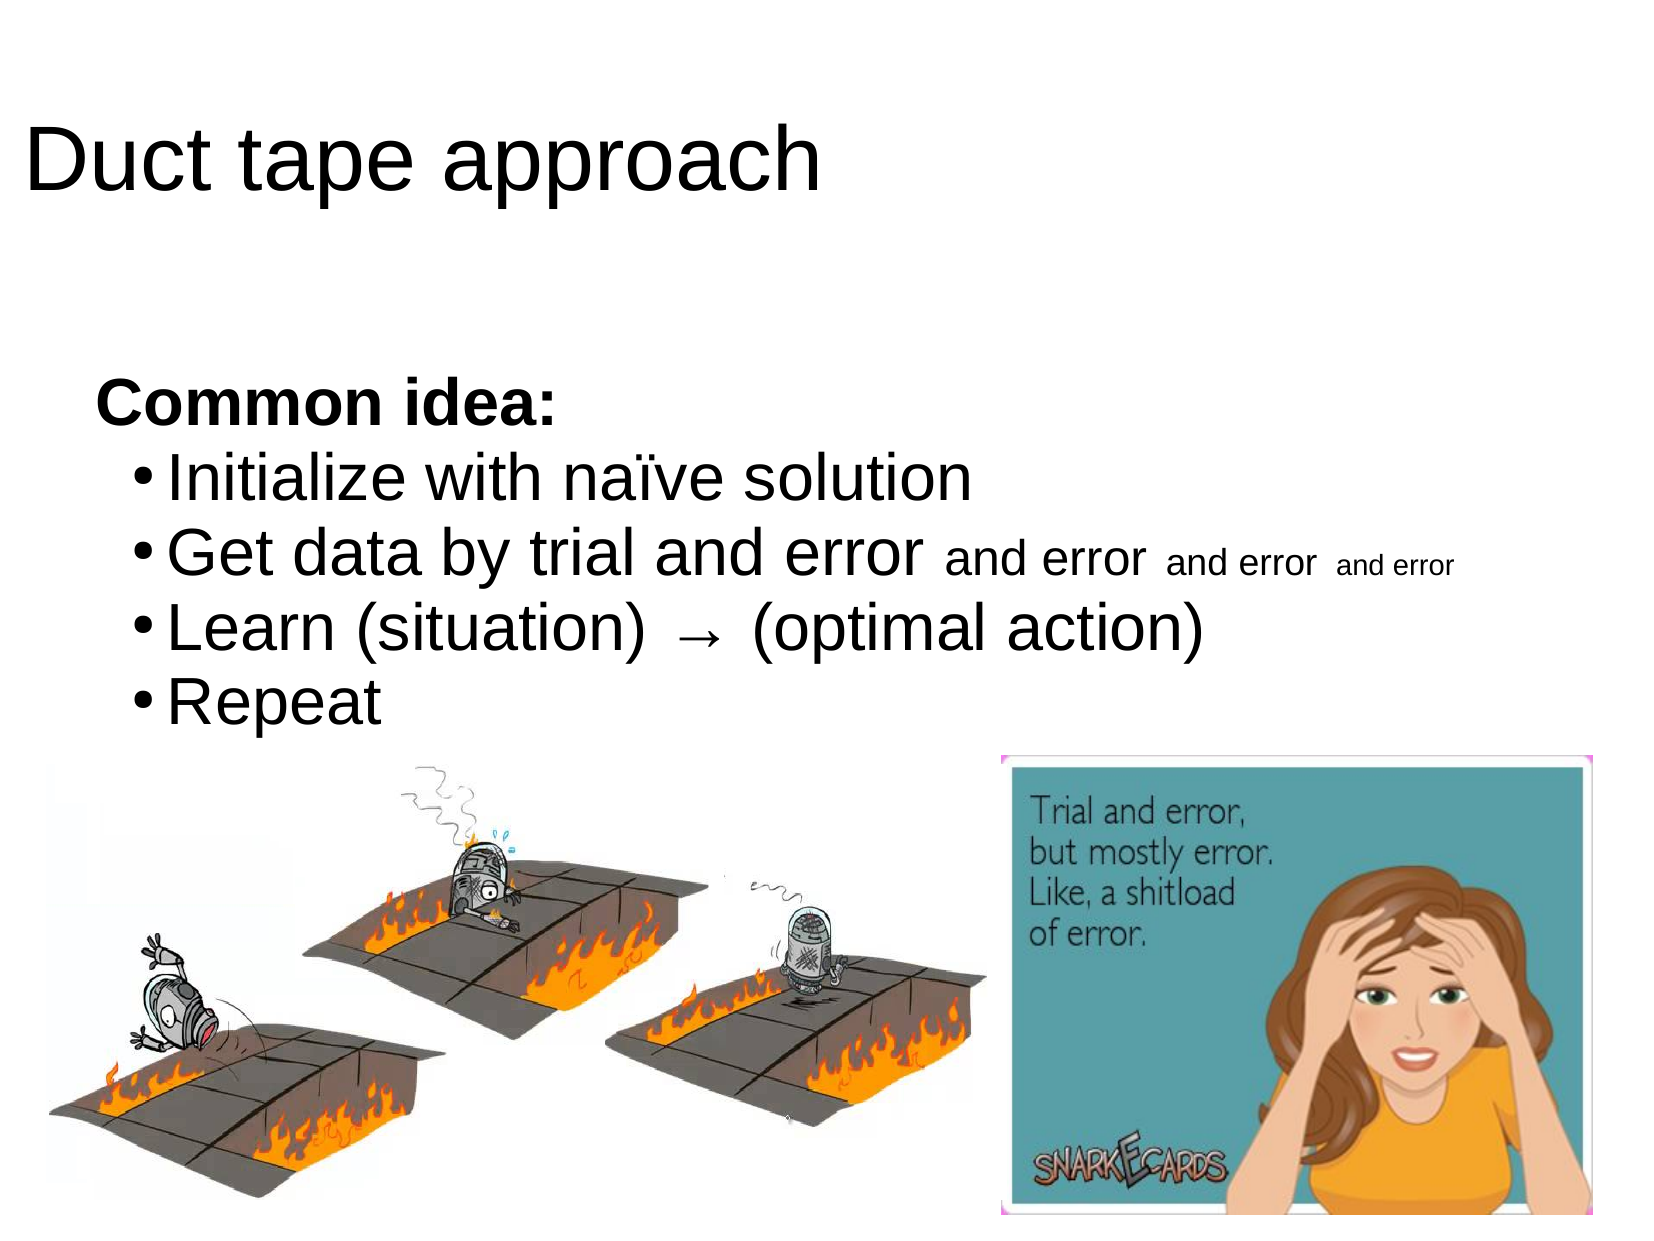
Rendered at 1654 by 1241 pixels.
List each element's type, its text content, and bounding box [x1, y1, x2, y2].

picture [46, 755, 1593, 1215]
title Duct tape approach [23, 55, 1512, 263]
text_box Common idea: Initialize with naïve solution Get data by trial and error and error and error and error Learn (situation) → (optimal action) Repeat [95, 290, 1617, 740]
